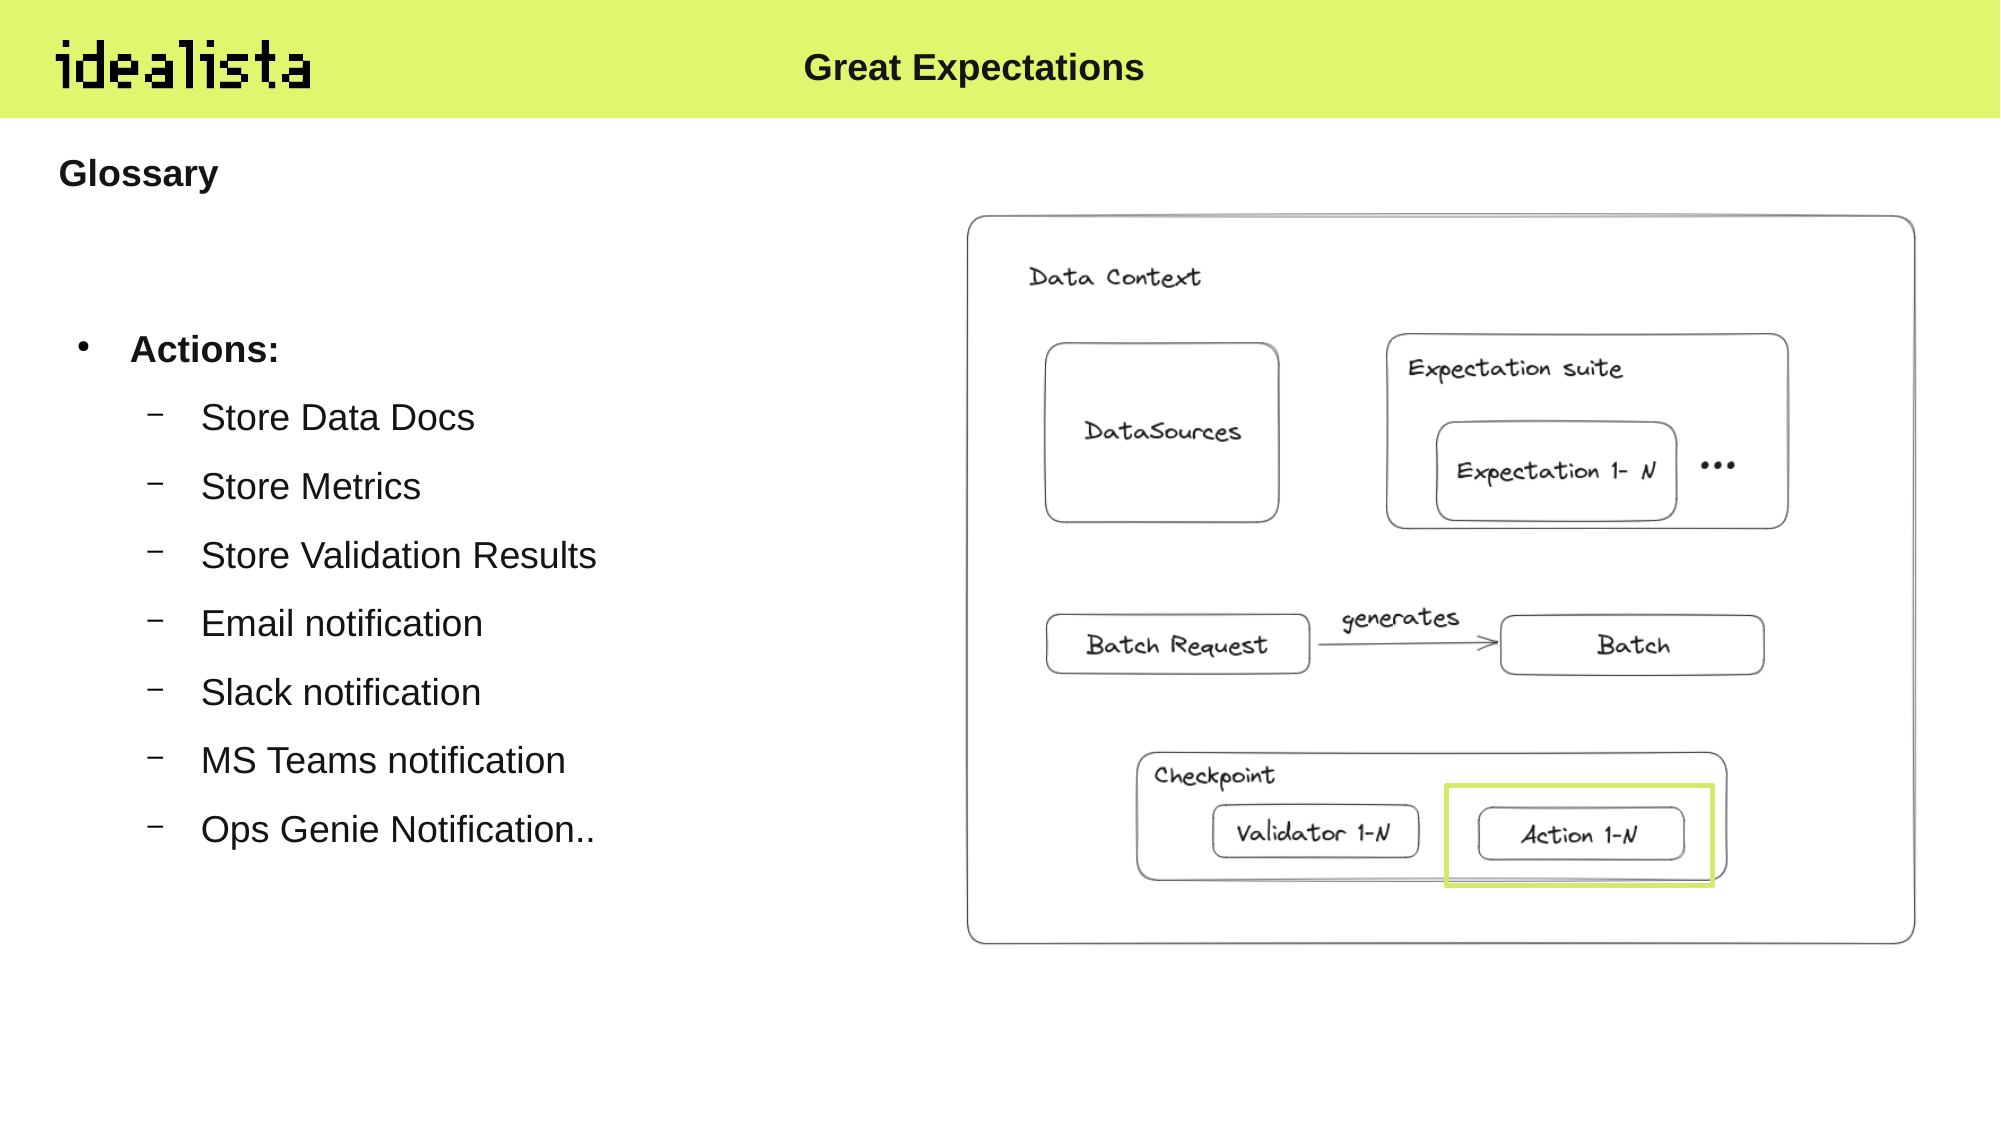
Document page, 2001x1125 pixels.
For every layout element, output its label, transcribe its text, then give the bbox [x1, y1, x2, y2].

picture [915, 194, 1966, 993]
title Great Expectations [590, 41, 1359, 89]
list Actions: Store Data Docs Store Metrics Store Validation Results Email notification Slack notification MS Teams notification Ops Genie Notification.. [59, 324, 827, 384]
picture [53, 36, 318, 92]
title Glossary [58, 147, 1949, 195]
